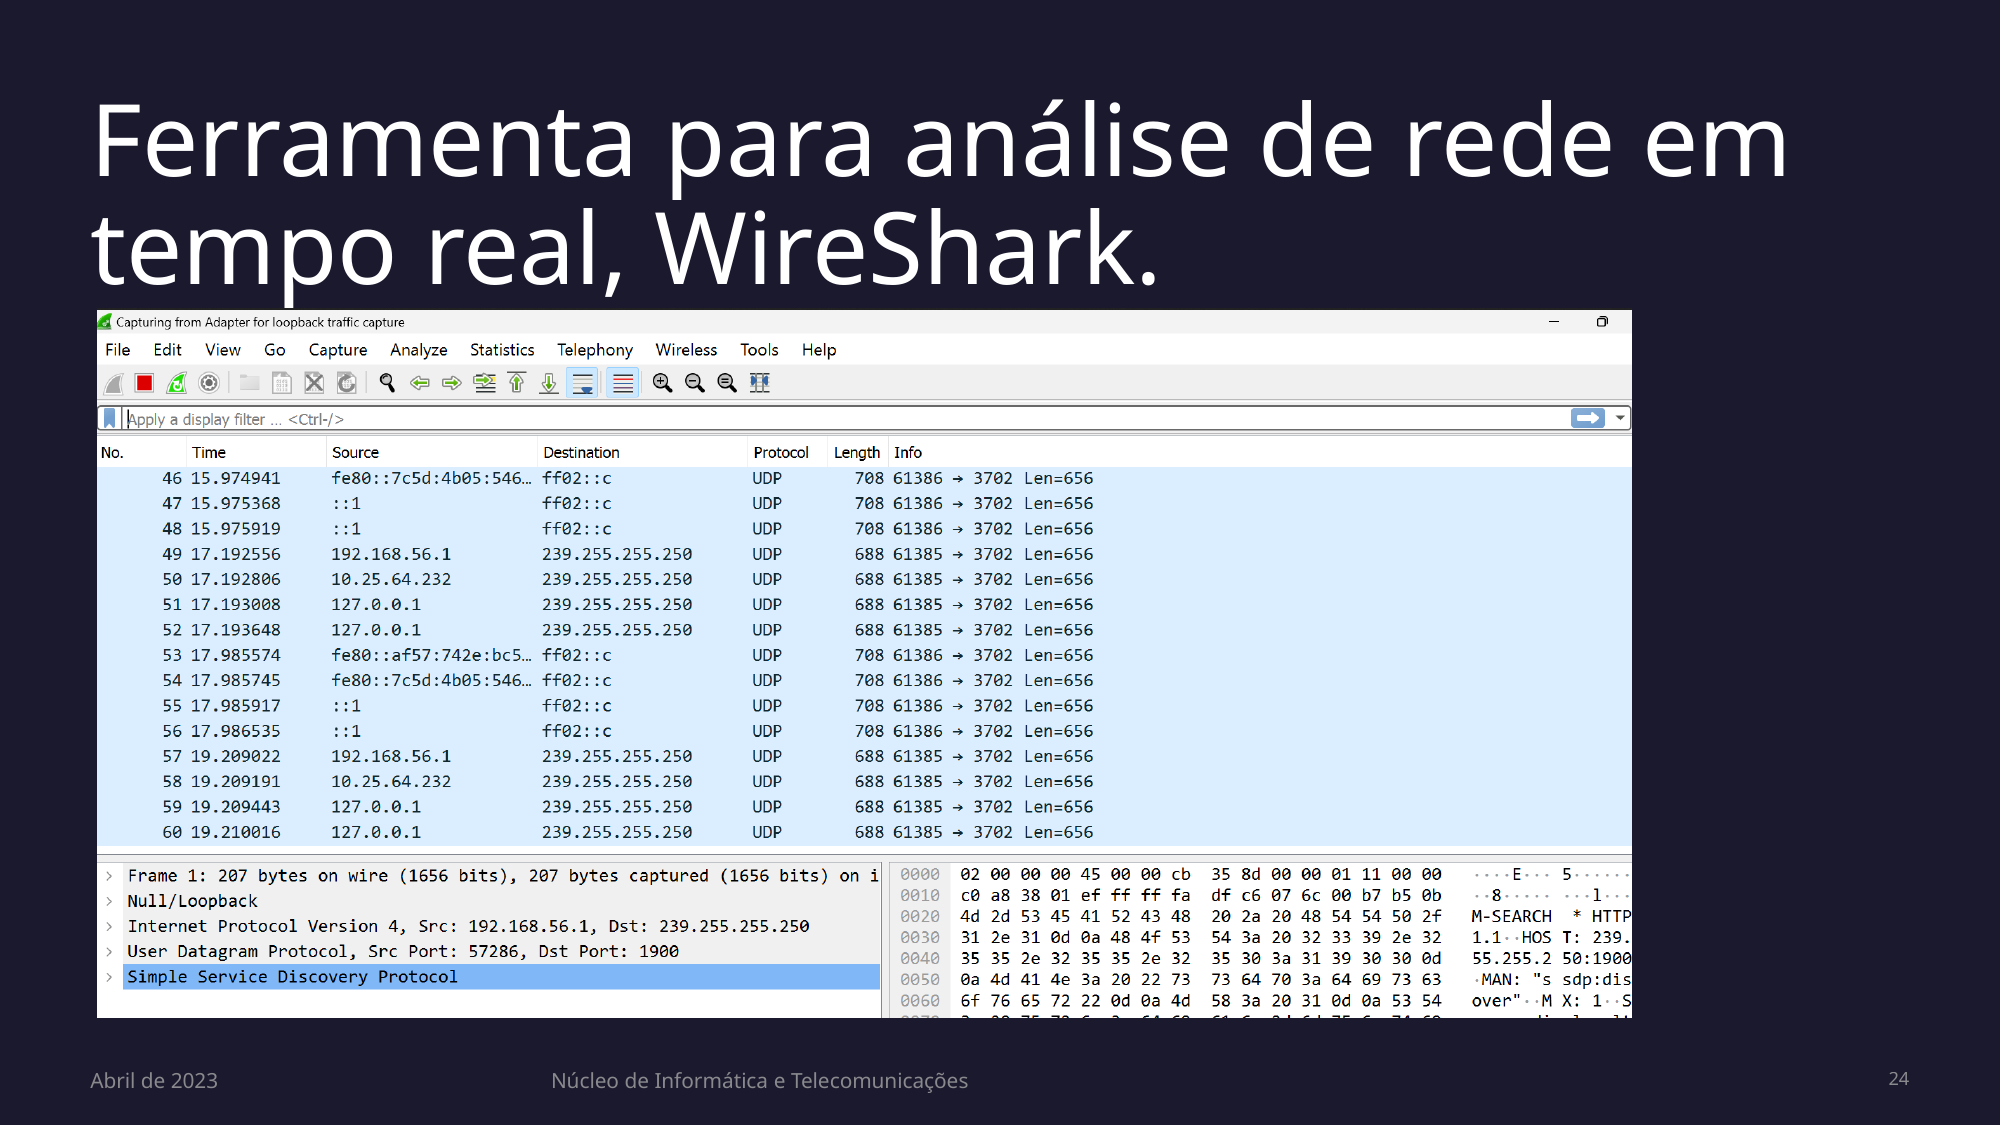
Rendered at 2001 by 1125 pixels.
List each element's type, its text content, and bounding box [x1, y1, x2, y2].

title Ferramenta para análise de rede em tempo real, WireShark. [90, 90, 1910, 309]
slide_number Abril de 2023 [90, 1067, 522, 1093]
picture [97, 308, 1632, 1019]
slide_number <número> [1632, 1067, 1910, 1093]
footer Núcleo de Informática e Telecomunicações [551, 1067, 1598, 1093]
